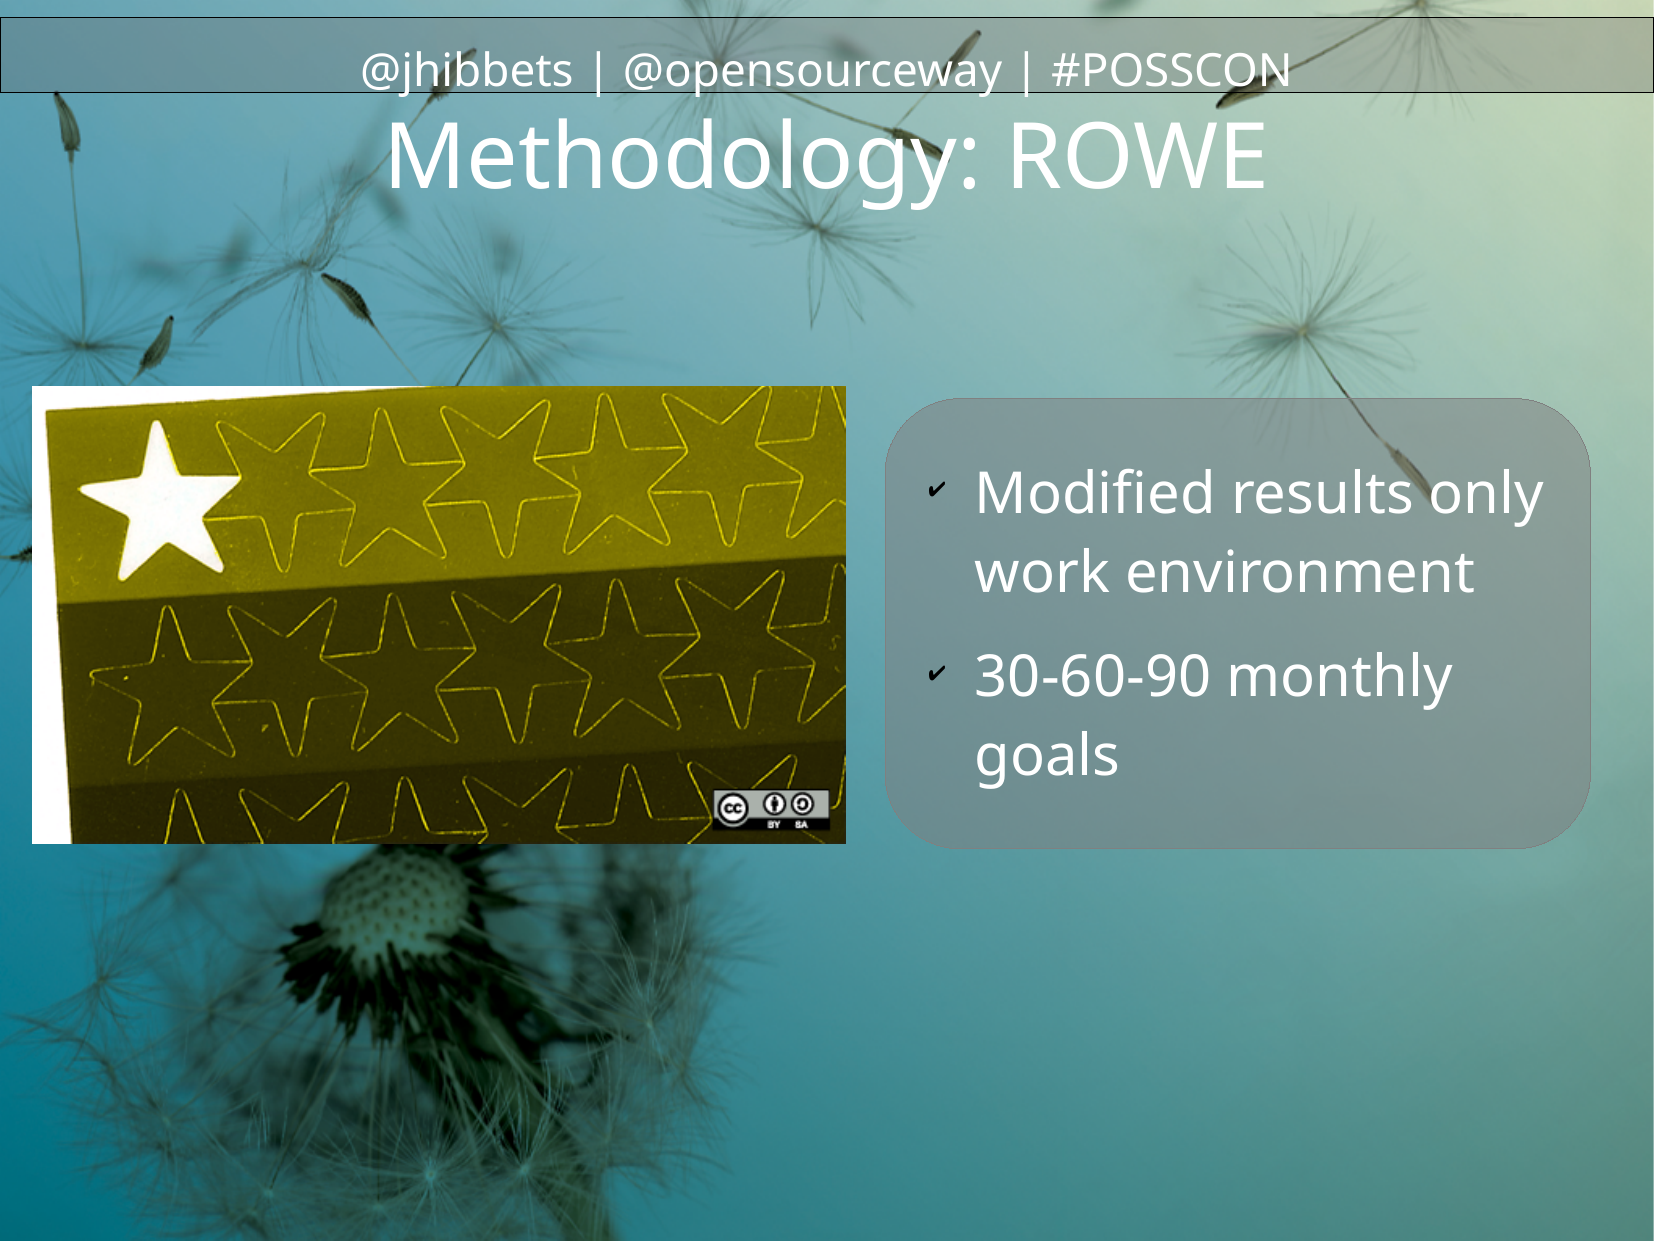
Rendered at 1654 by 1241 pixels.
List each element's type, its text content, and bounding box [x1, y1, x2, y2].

picture [0, 93, 1654, 1241]
text_box [885, 398, 1591, 840]
list Modified results only work environment 30-60-90 monthly goals [913, 451, 1551, 855]
picture [0, 0, 1654, 17]
title Methodology: ROWE [82, 49, 1571, 257]
